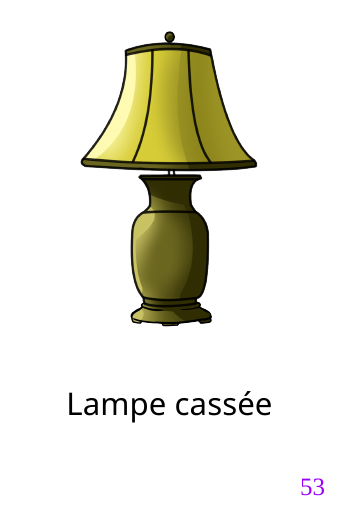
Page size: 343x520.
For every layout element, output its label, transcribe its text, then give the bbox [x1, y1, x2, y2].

text_box Lampe cassée [51, 374, 311, 463]
picture [11, 11, 343, 355]
